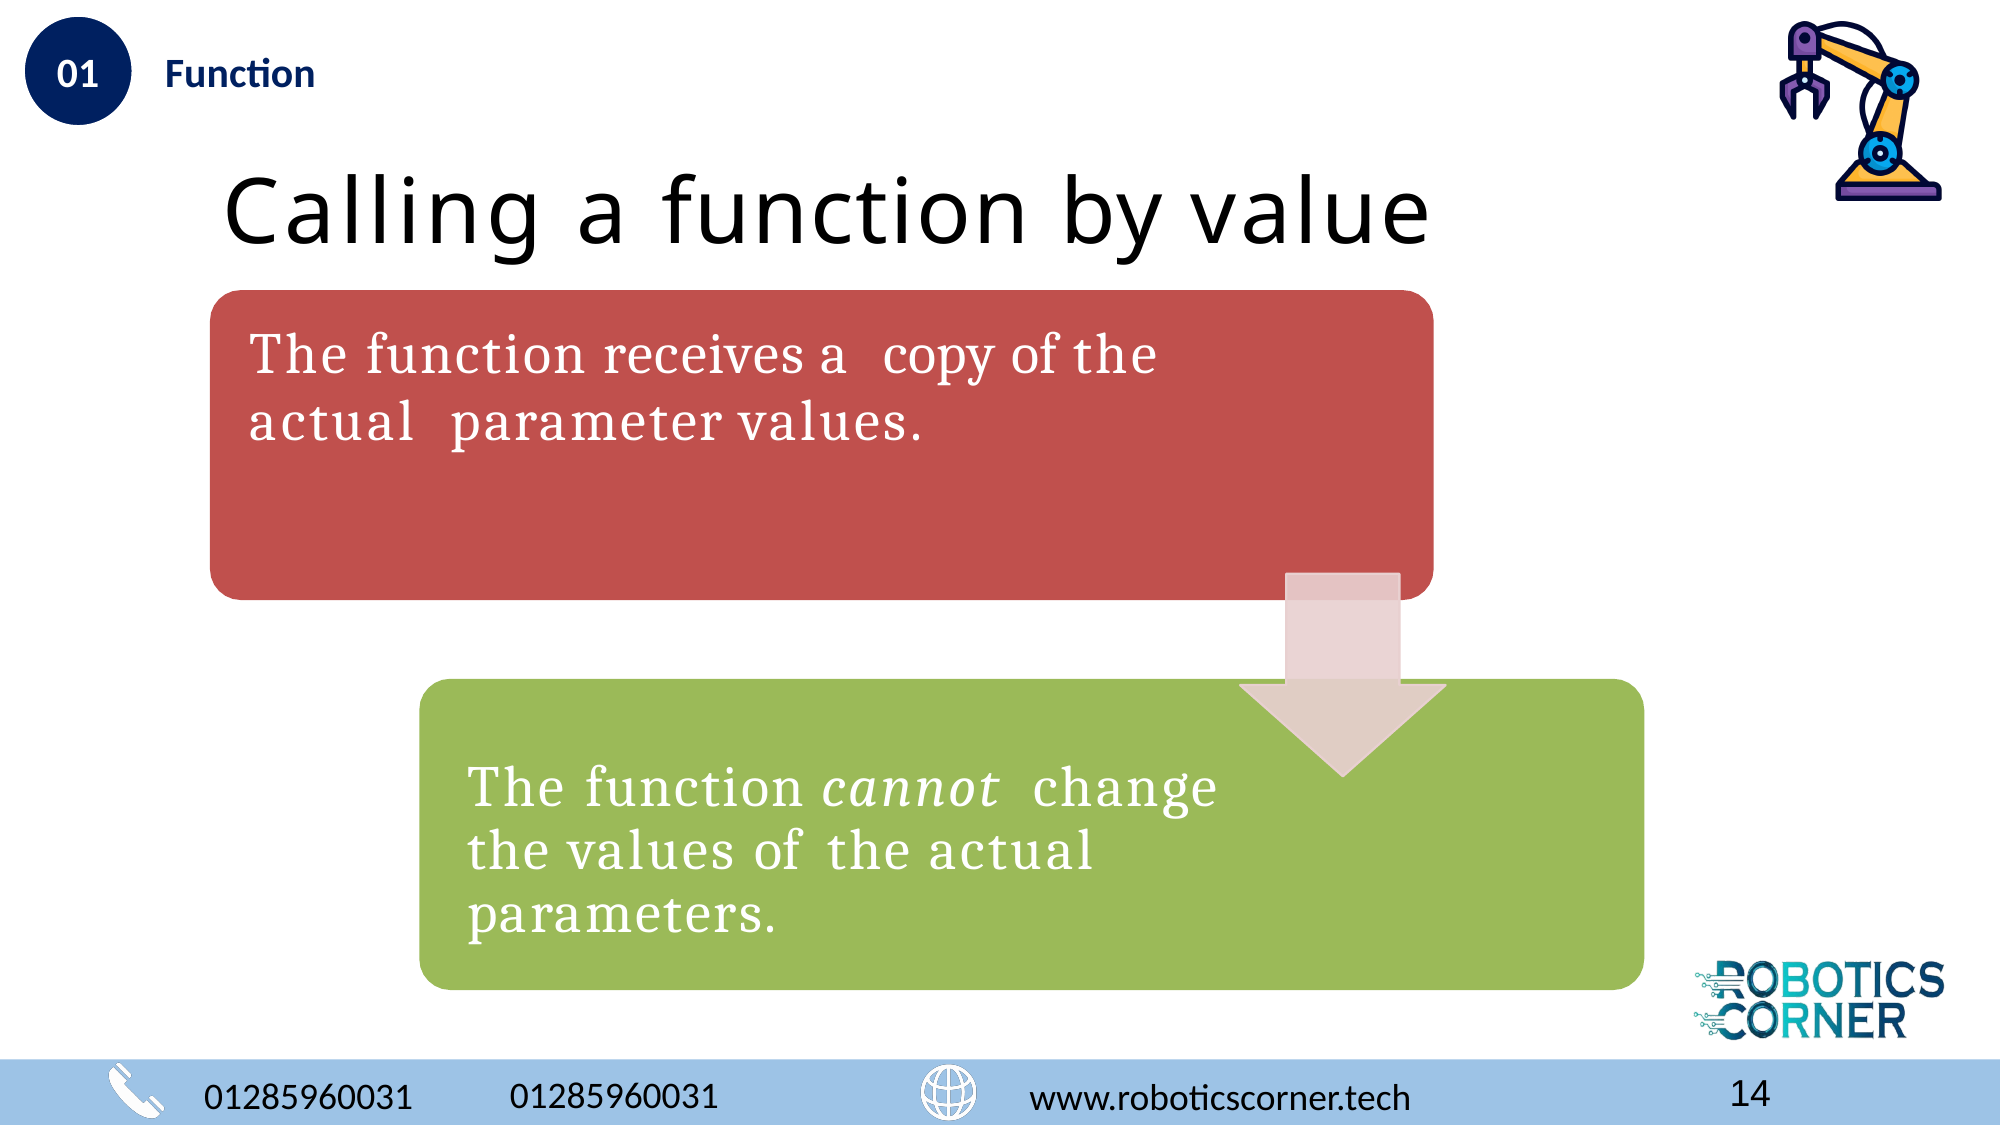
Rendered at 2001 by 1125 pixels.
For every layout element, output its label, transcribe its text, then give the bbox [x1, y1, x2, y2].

title Calling a function by value [220, 96, 1711, 317]
picture [915, 1059, 981, 1125]
picture [1771, 21, 1950, 201]
text_box [419, 678, 1645, 991]
text_box The function cannot change the values of the actual parameters. [465, 745, 1486, 946]
text_box Function [150, 38, 622, 103]
picture [1680, 859, 1953, 1125]
text_box <number> [1714, 1065, 1916, 1125]
text_box [1246, 575, 1440, 773]
text_box The function receives a copy of the actual parameter values. [235, 313, 1229, 610]
picture [103, 1057, 170, 1124]
text_box [209, 290, 1434, 601]
text_box 01 [22, 14, 134, 128]
